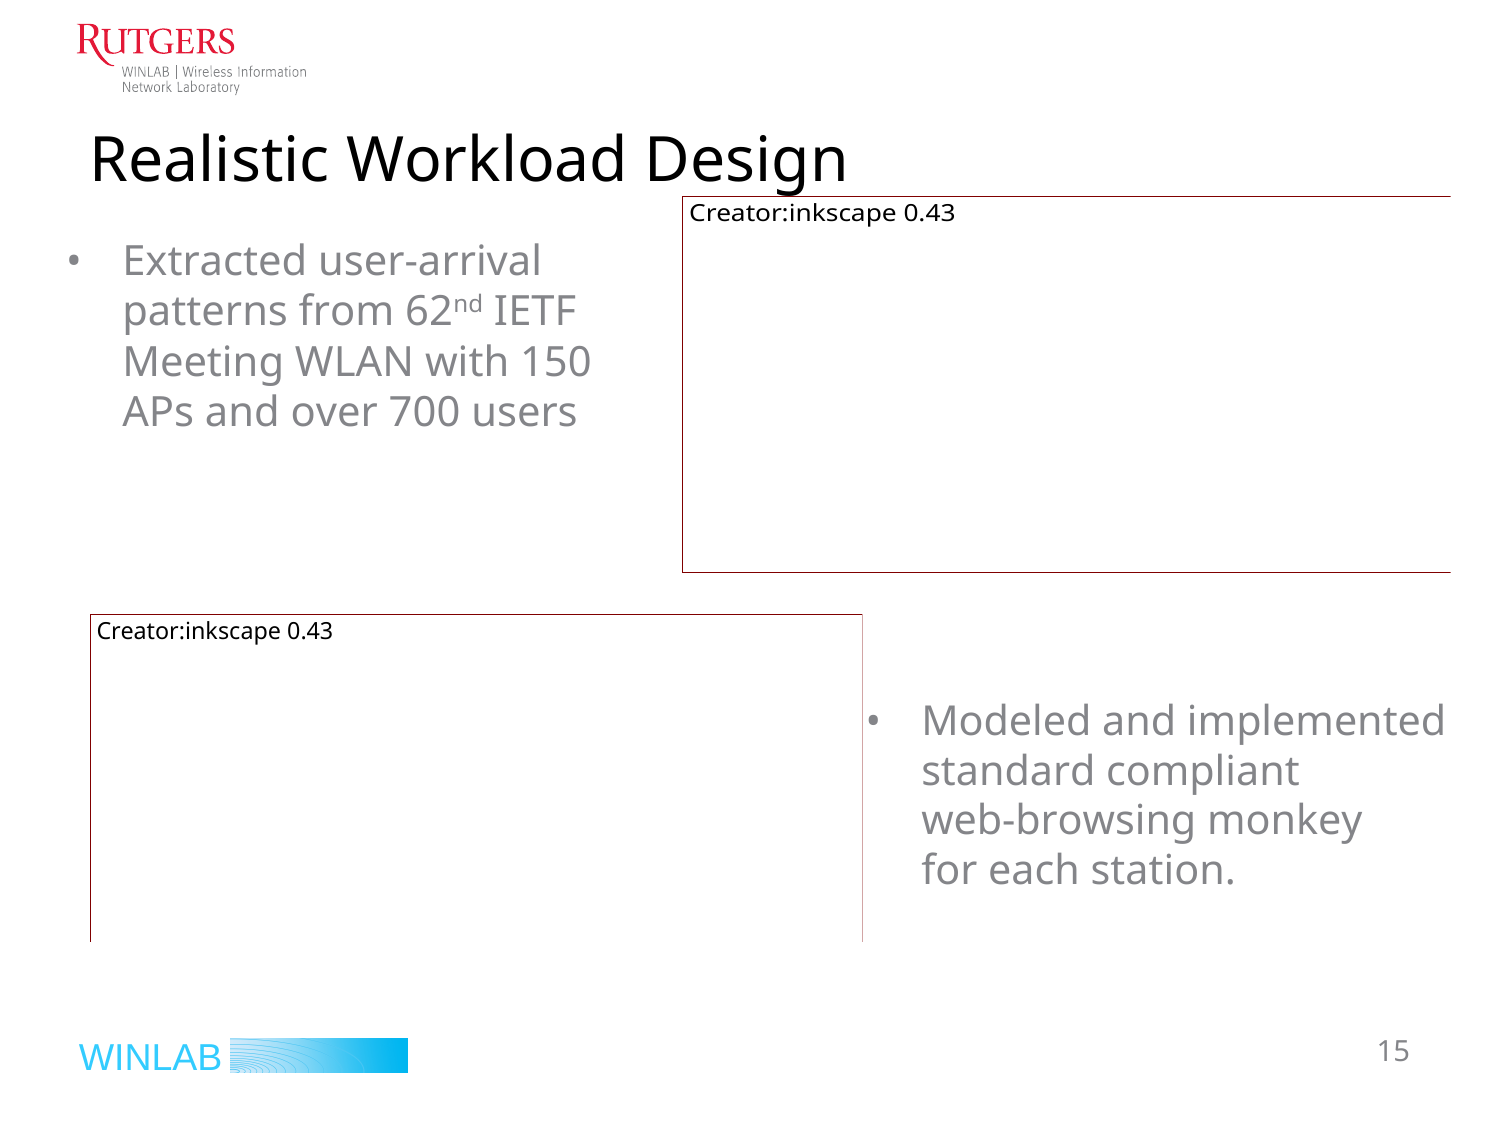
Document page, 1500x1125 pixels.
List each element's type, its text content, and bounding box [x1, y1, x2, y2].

picture [680, 194, 1451, 573]
picture [88, 613, 863, 942]
list Extracted user-arrival patterns from 62nd IETF Meeting WLAN with 150 APs and over 700 users [51, 226, 1402, 969]
title Realistic Workload Design [75, 87, 1426, 226]
picture [230, 1038, 383, 1073]
text_box Modeled and implemented standard compliant web-browsing monkey for each station. [850, 686, 1500, 902]
